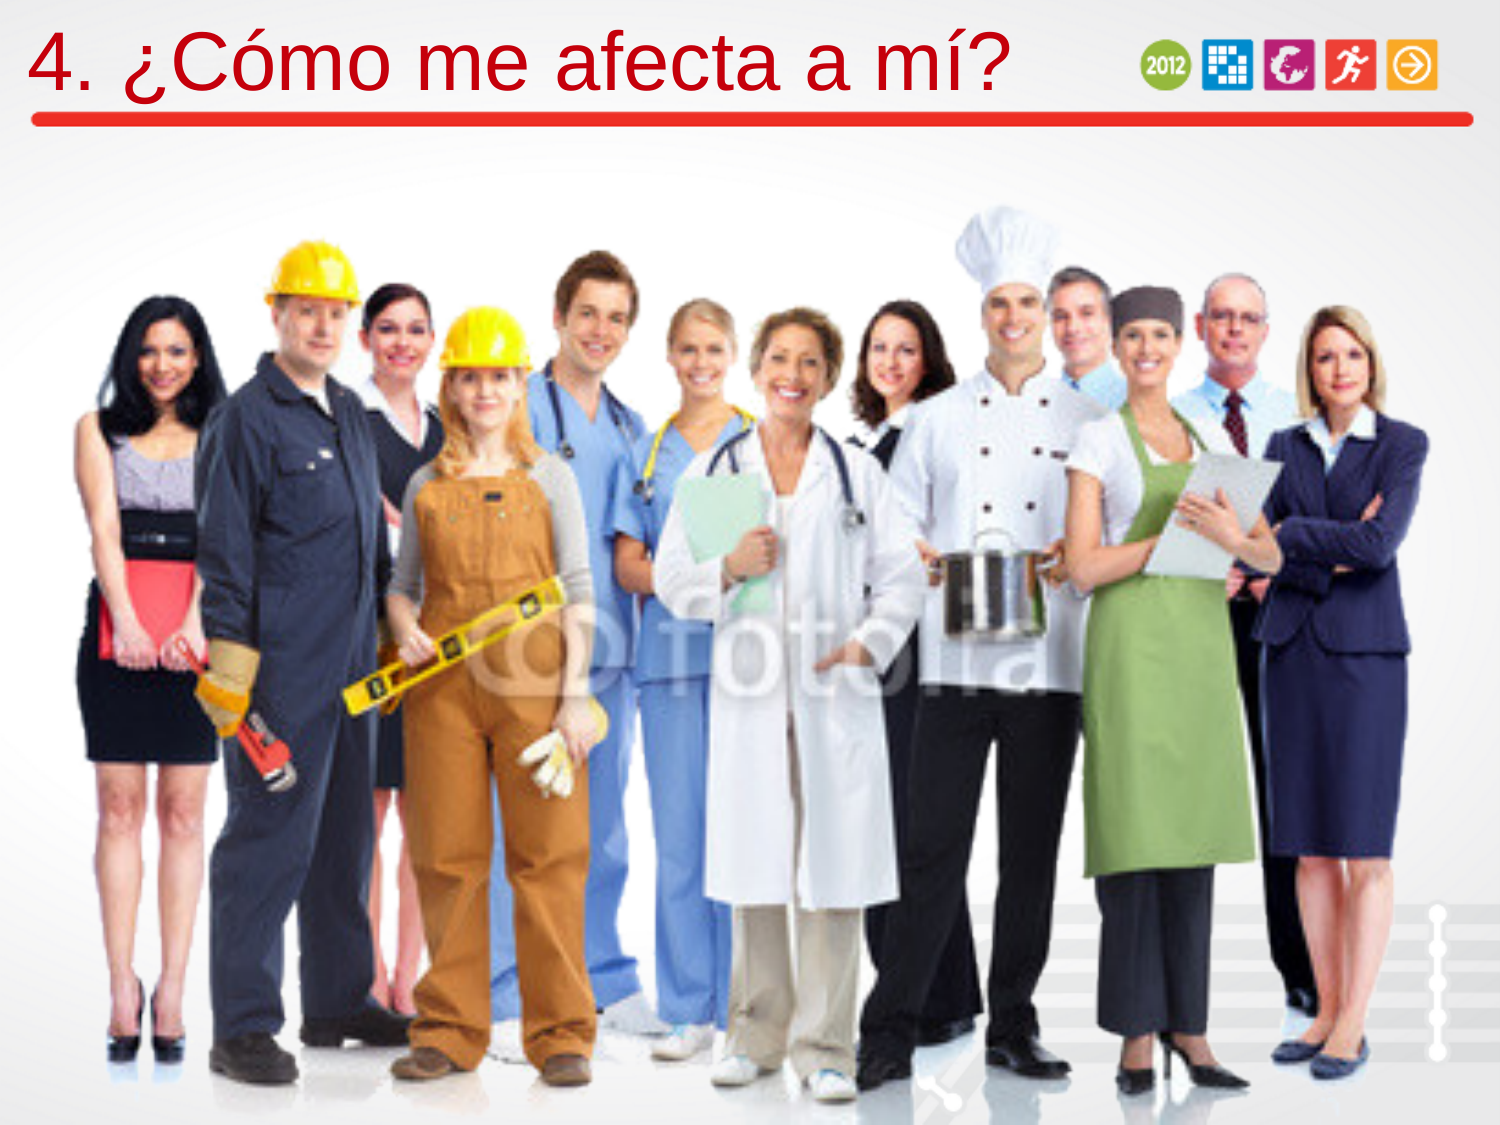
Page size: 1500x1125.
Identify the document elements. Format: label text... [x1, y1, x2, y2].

title 4. ¿Cómo me afecta a mí? [12, 0, 1126, 121]
picture [0, 0, 1500, 1125]
